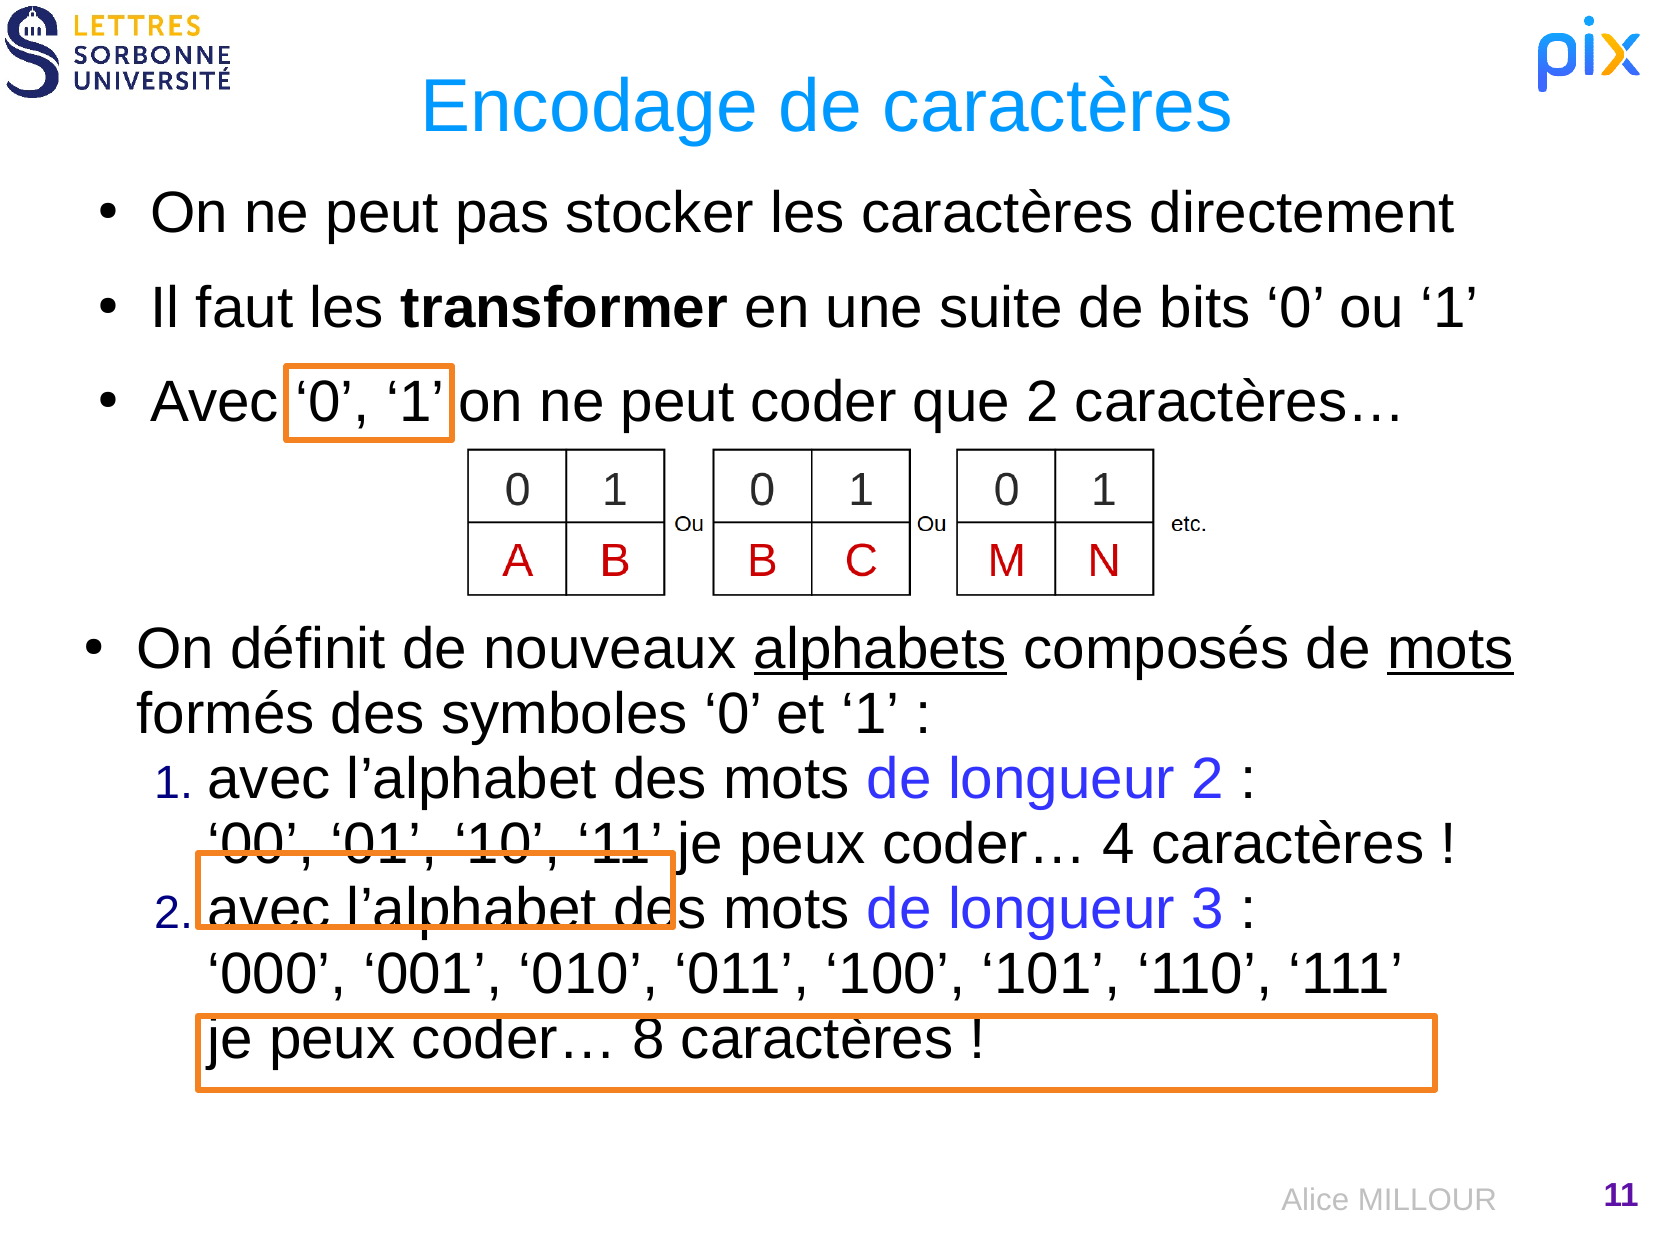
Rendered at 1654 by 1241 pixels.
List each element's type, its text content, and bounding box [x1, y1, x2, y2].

picture [463, 443, 1217, 600]
picture [5, 6, 82, 98]
text_box On définit de nouveaux alphabets composés de mots formés des symboles ‘0’ et ‘1’ : avec l’alphabet des mots de longueur 2 : ‘00’, ‘01’, ‘10’, ‘11’ je peux coder… 4 caractères ! avec l’alphabet des mots de longueur 3 : ‘000’, ‘001’, ‘010’, ‘011’, ‘100’, ‘101’, ‘110’, ‘111’ je peux coder… 8 caractères ! [50, 608, 1633, 1179]
list On ne peut pas stocker les caractères directement Il faut les transformer en une suite de bits ‘0’ ou ‘1’ Avec ‘0’, ‘1’ on ne peut coder que 2 caractères… [79, 180, 1610, 295]
title Encodage de caractères [82, 2, 1571, 180]
